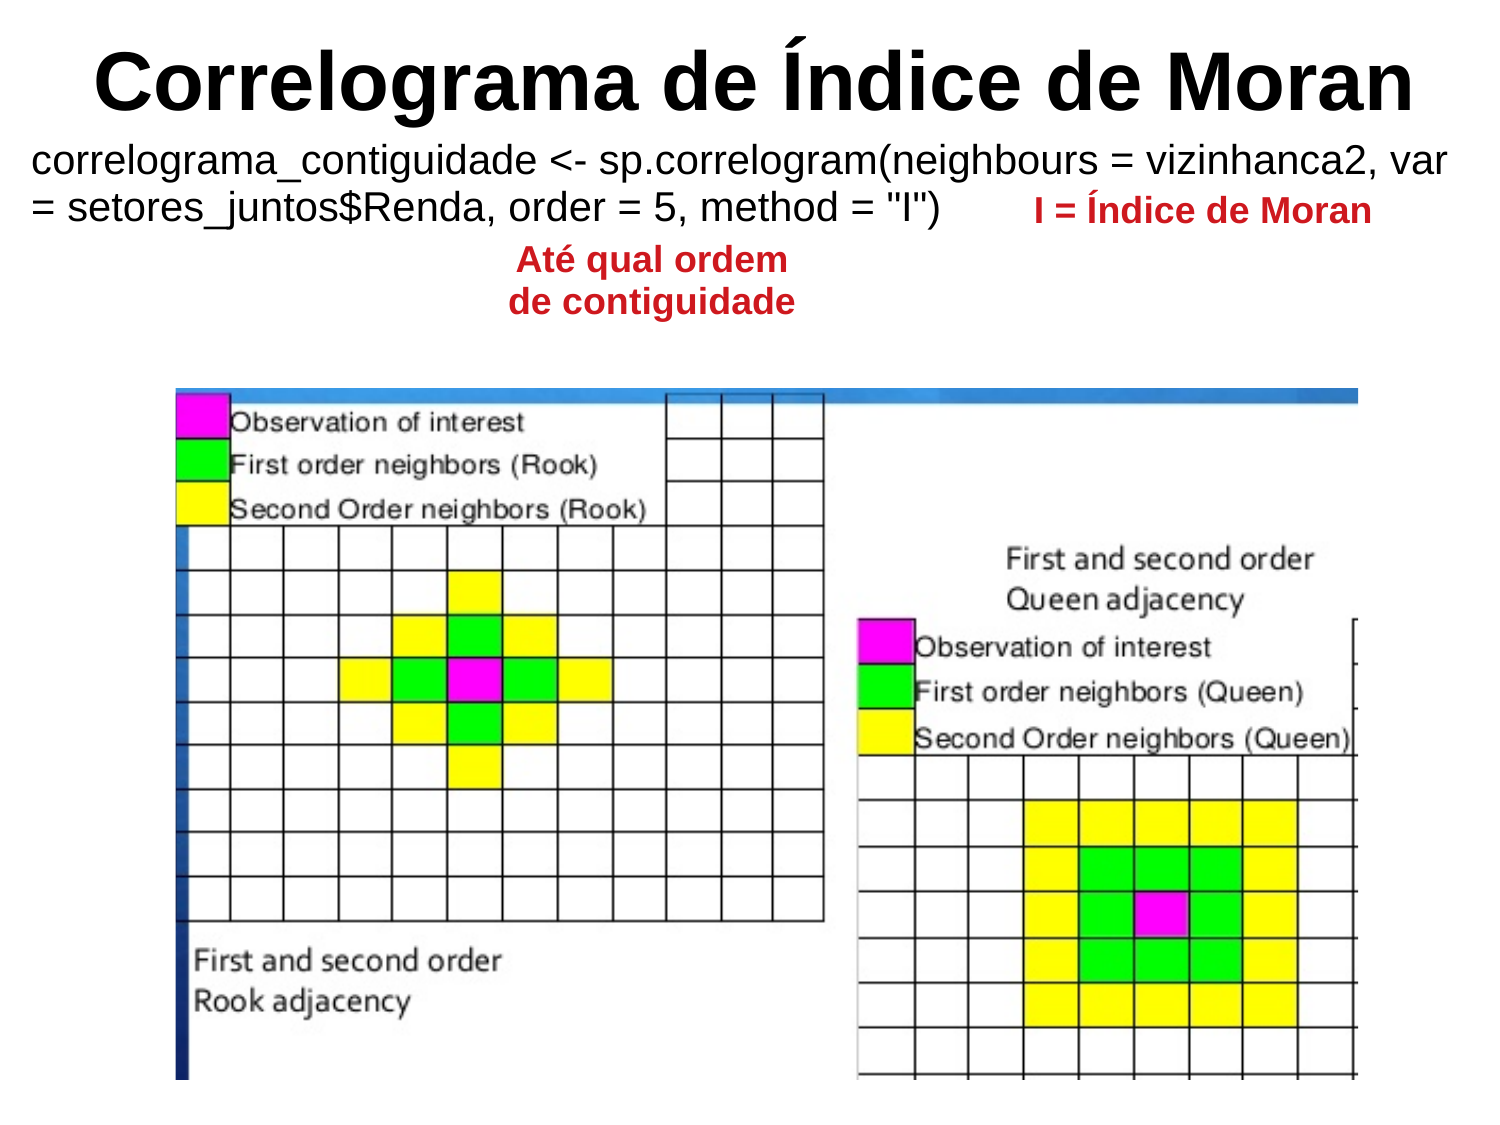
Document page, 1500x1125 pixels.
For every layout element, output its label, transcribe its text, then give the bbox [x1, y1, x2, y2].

text_box Até qual ordem de contiguidade [485, 230, 820, 342]
list correlograma_contiguidade <- sp.correlogram(neighbours = vizinhanca2, var = setores_juntos$Renda, order = 5, method = "I") [31, 137, 1450, 987]
title Correlograma de Índice de Moran [31, 26, 1479, 138]
picture [175, 388, 1359, 1080]
text_box I = Índice de Moran [992, 182, 1414, 248]
